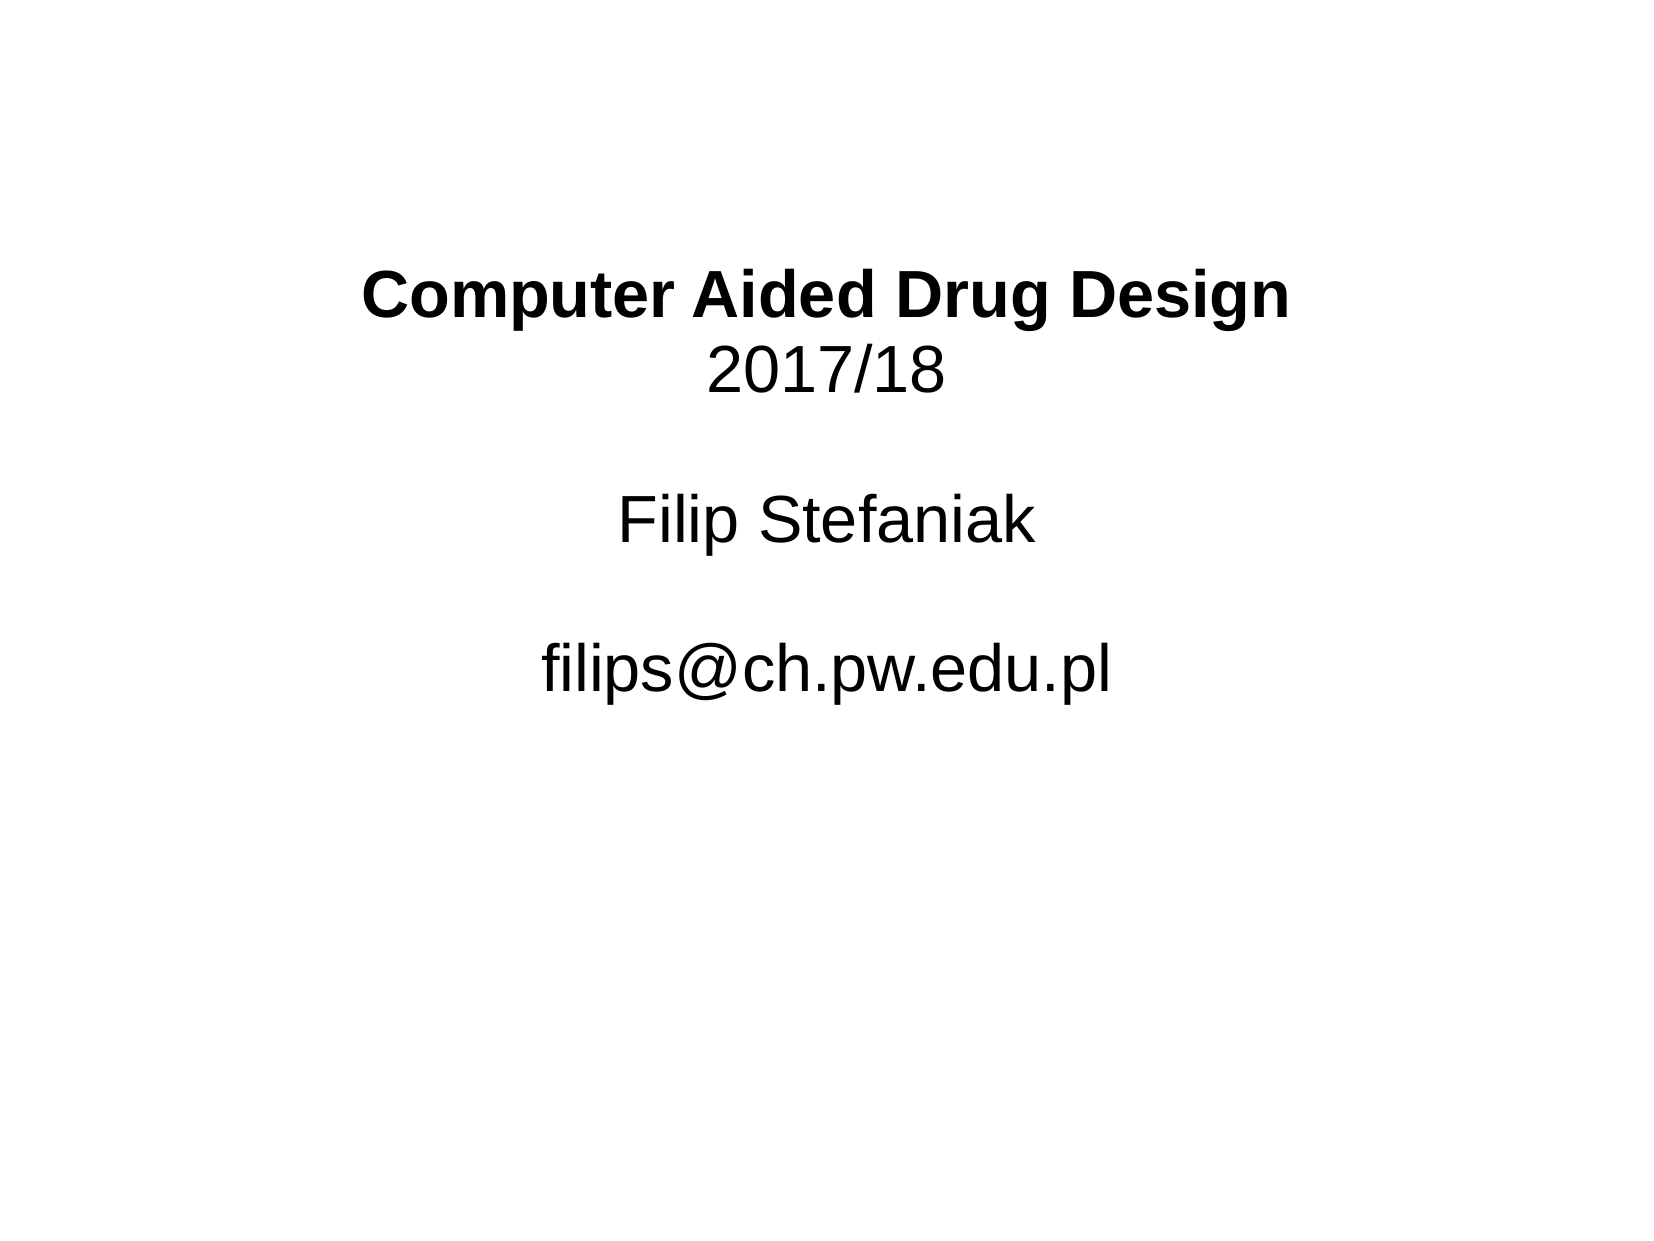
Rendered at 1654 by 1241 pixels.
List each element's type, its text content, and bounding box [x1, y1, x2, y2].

subtitle Computer Aided Drug Design 2017/18 Filip Stefaniak filips@ch.pw.edu.pl [82, 49, 1571, 915]
